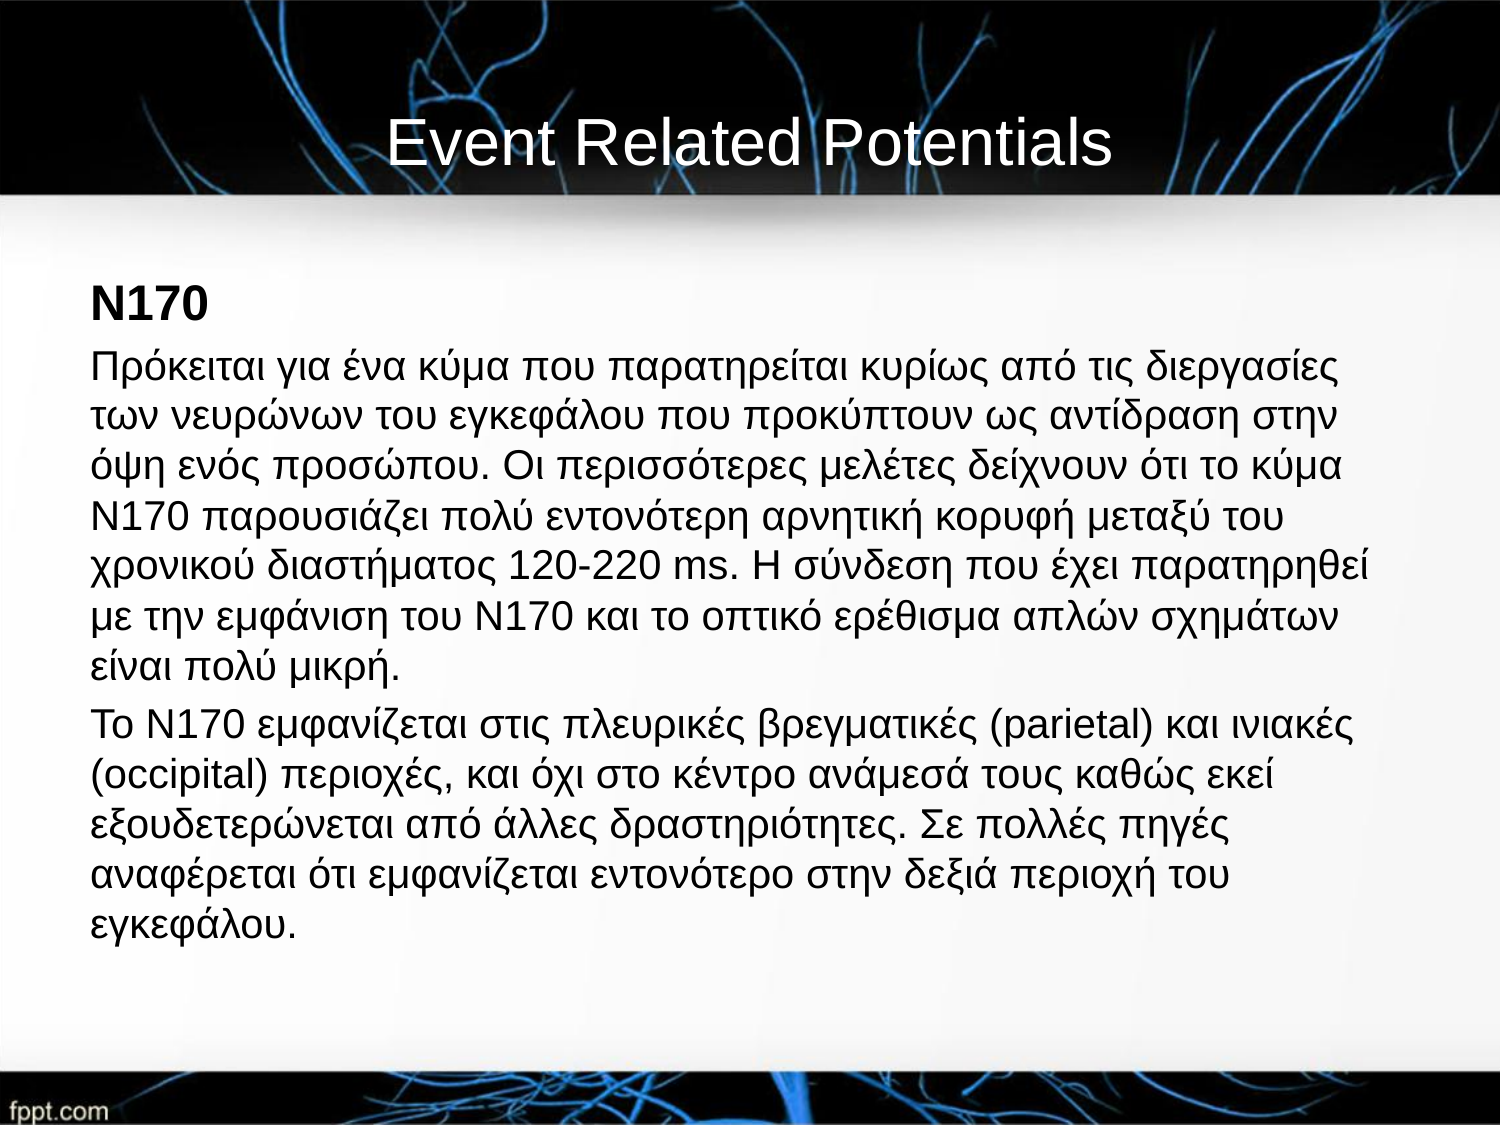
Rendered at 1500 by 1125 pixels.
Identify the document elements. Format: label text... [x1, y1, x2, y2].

list Ν170 Πρόκειται για ένα κύμα που παρατηρείται κυρίως από τις διεργασίες των νευρώνων του εγκεφάλου που προκύπτουν ως αντίδραση στην όψη ενός προσώπου. Οι περισσότερες μελέτες δείχνουν ότι το κύμα N170 παρουσιάζει πολύ εντονότερη αρνητική κορυφή μεταξύ του χρονικού διαστήματος 120-220 ms. Η σύνδεση που έχει παρατηρηθεί με την εμφάνιση του Ν170 και το οπτικό ερέθισμα απλών σχημάτων είναι πολύ μικρή. Το Ν170 εμφανίζεται στις πλευρικές βρεγματικές (parietal) και ινιακές (occipital) περιοχές, και όχι στο κέντρο ανάμεσά τους καθώς εκεί εξουδετερώνεται από άλλες δραστηριότητες. Σε πολλές πηγές αναφέρεται ότι εμφανίζεται εντονότερο στην δεξιά περιοχή του εγκεφάλου. [75, 262, 1425, 1005]
picture [0, 0, 1500, 1125]
title Event Related Potentials [75, 45, 1425, 233]
